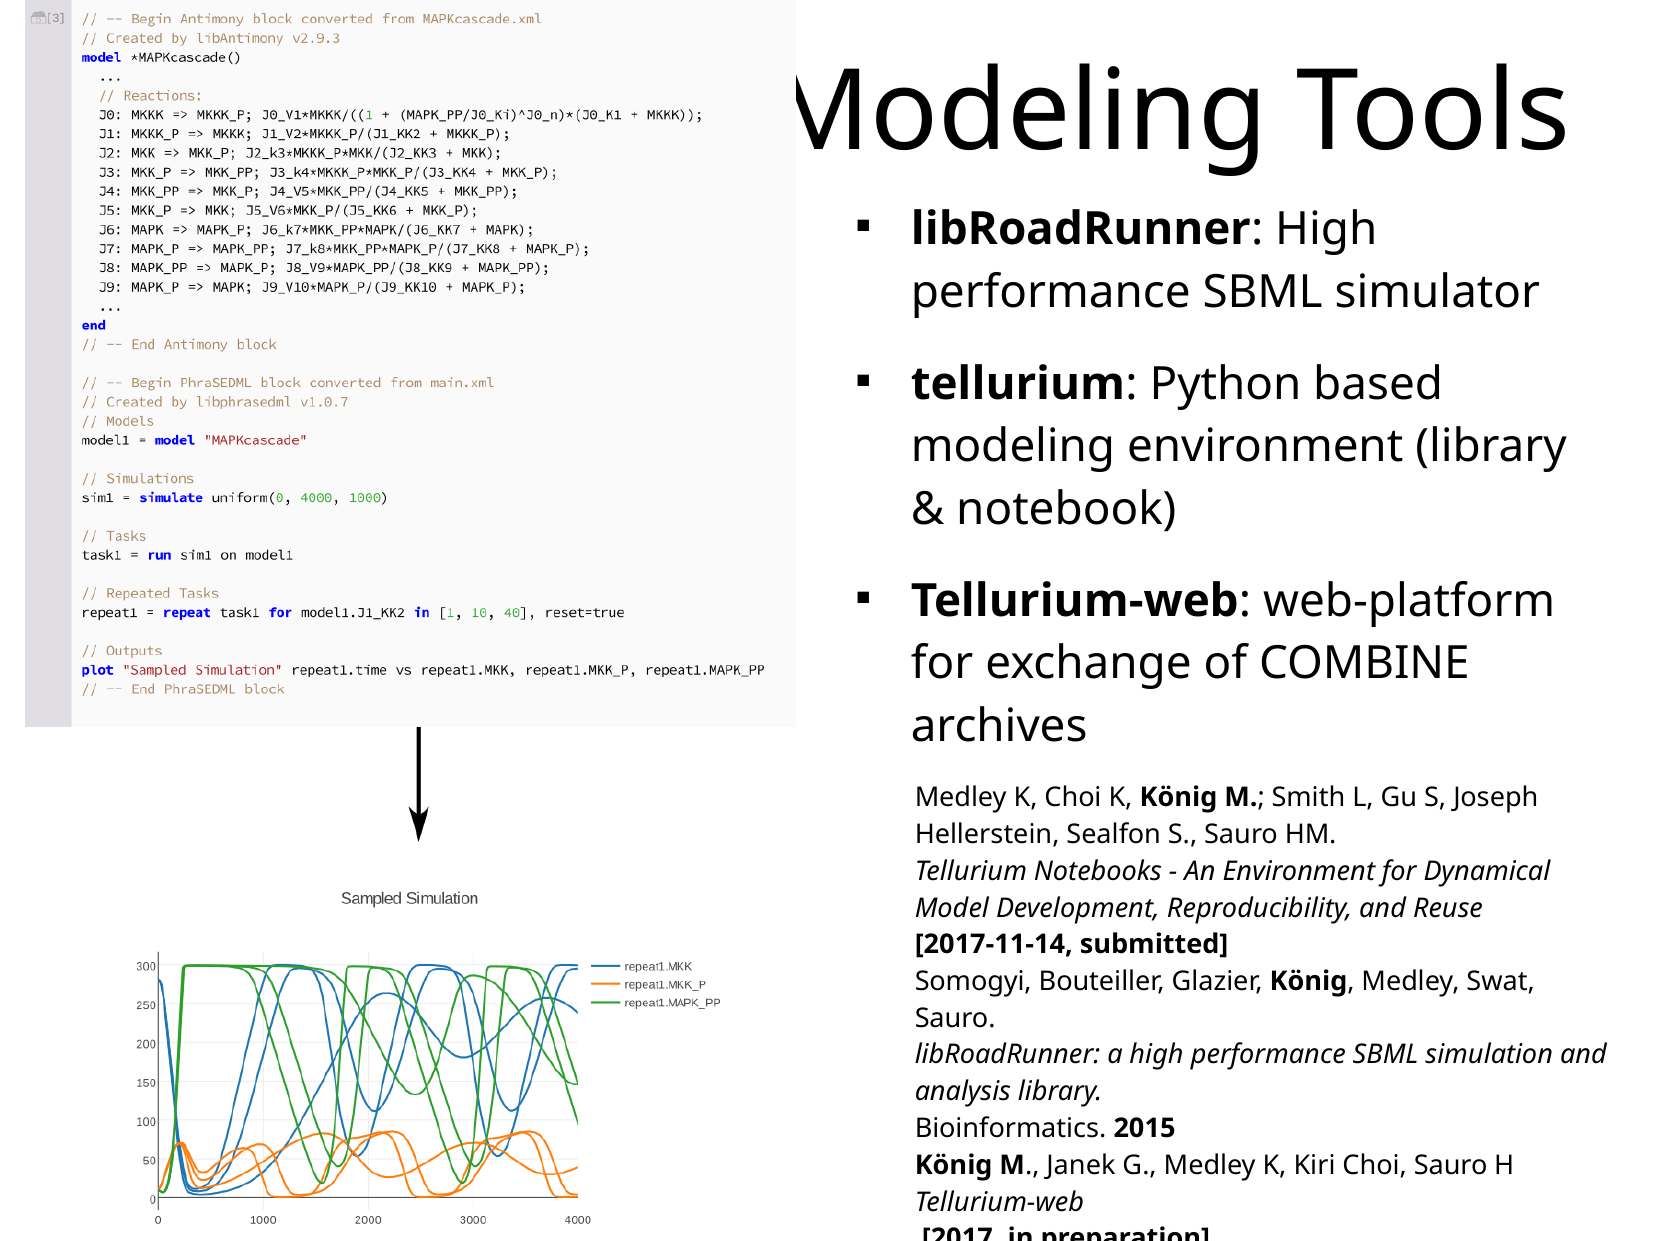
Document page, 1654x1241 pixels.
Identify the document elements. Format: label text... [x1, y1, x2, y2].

title Modeling Tools [796, 2, 1571, 210]
list libRoadRunner: High performance SBML simulator tellurium: Python based modeling environment (library & notebook) Tellurium-web: web-platform for exchange of COMBINE archives [840, 195, 1571, 915]
text_box Medley K, Choi K, König M.; Smith L, Gu S, Joseph Hellerstein, Sealfon S., Sauro HM. Tellurium Notebooks - An Environment for Dynamical Model Development, Reproducibility, and Reuse [2017-11-14, submitted] Somogyi, Bouteiller, Glazier, König, Medley, Swat, Sauro. libRoadRunner: a high performance SBML simulation and analysis library. Bioinformatics. 2015 König M., Janek G., Medley K, Kiri Choi, Sauro H Tellurium-web [2017, in preparation] [900, 770, 1636, 1241]
picture [25, 0, 796, 1241]
